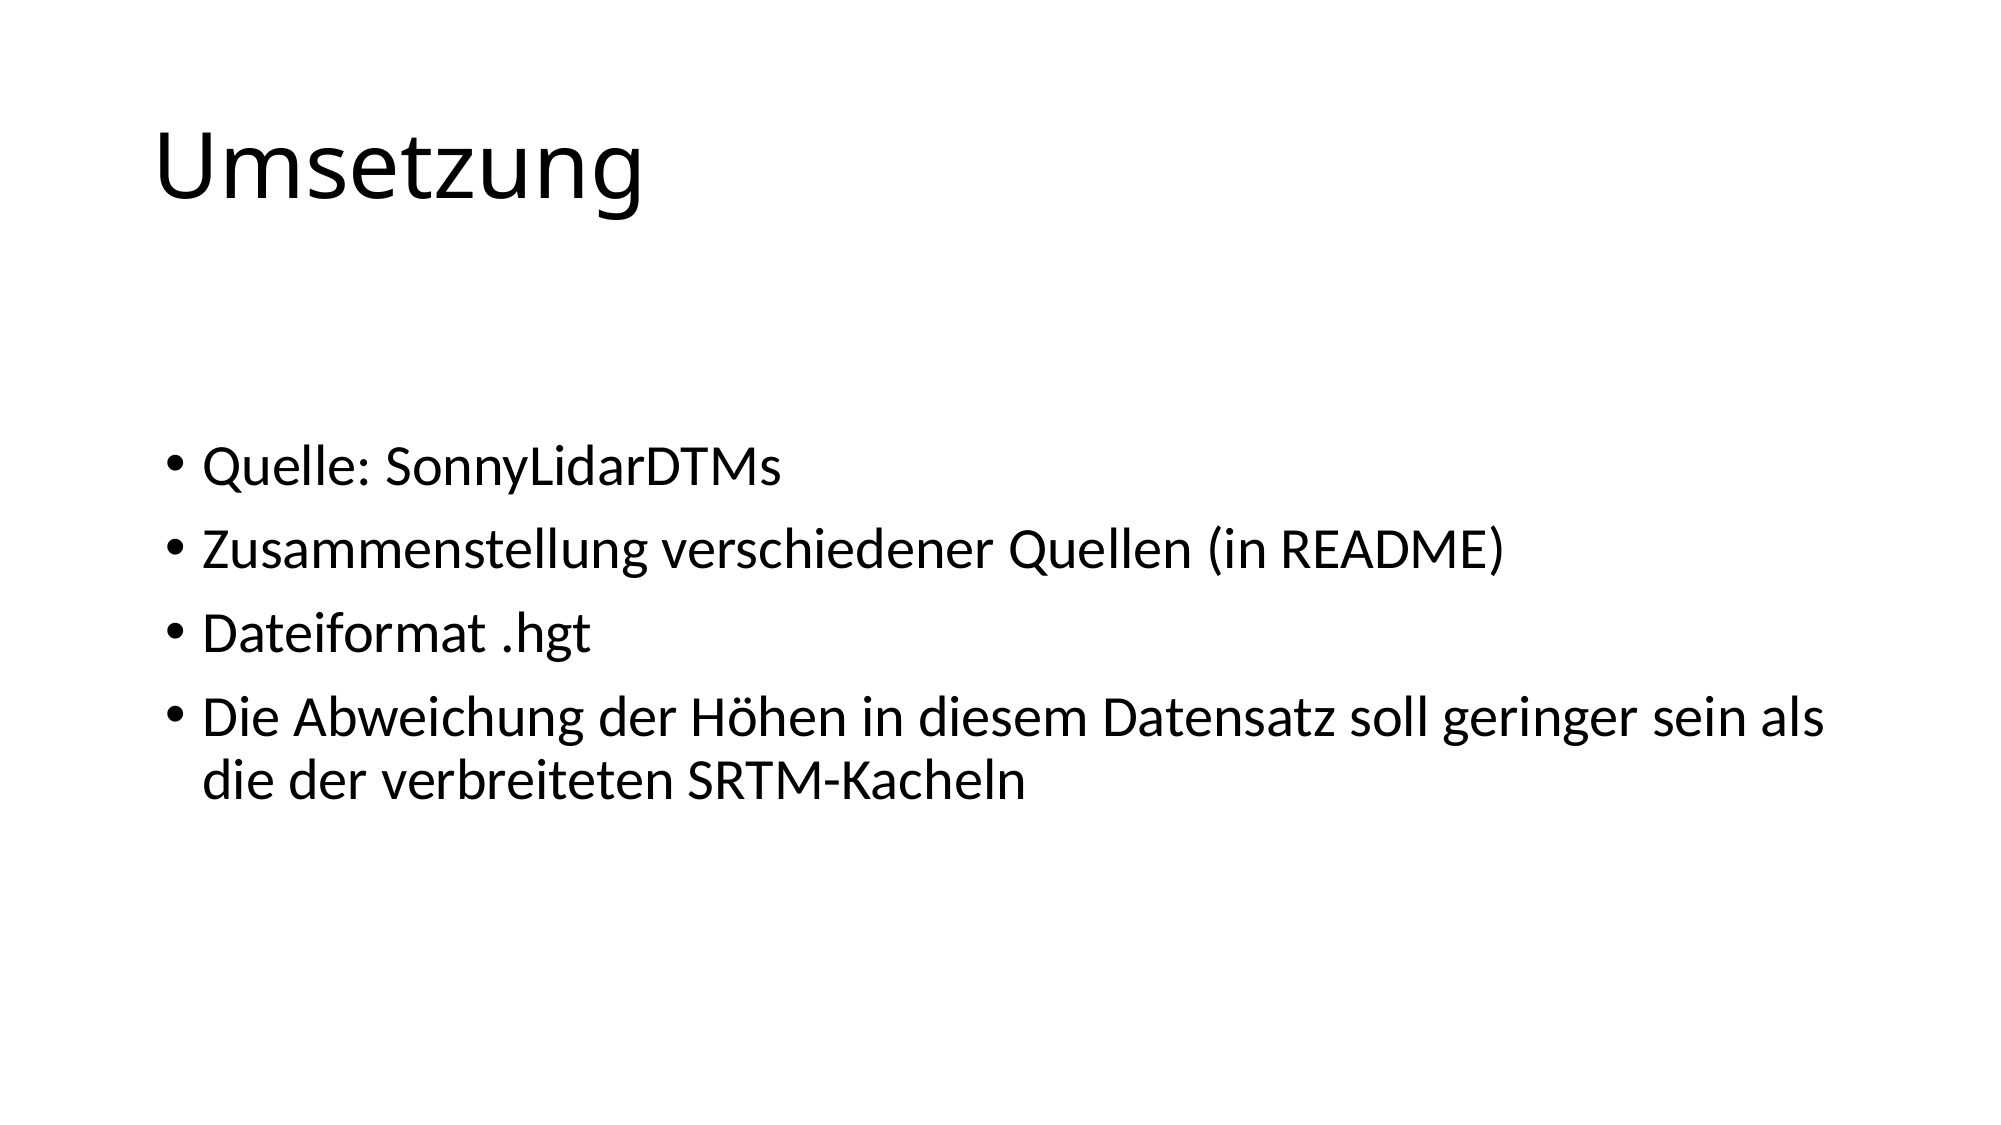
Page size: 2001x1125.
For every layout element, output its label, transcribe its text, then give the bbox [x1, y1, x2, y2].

list Quelle: SonnyLidarDTMs Zusammenstellung verschiedener Quellen (in README) Dateiformat .hgt Die Abweichung der Höhen in diesem Datensatz soll geringer sein als die der verbreiteten SRTM-Kacheln [150, 336, 1876, 1051]
title Umsetzung [137, 59, 1863, 278]
